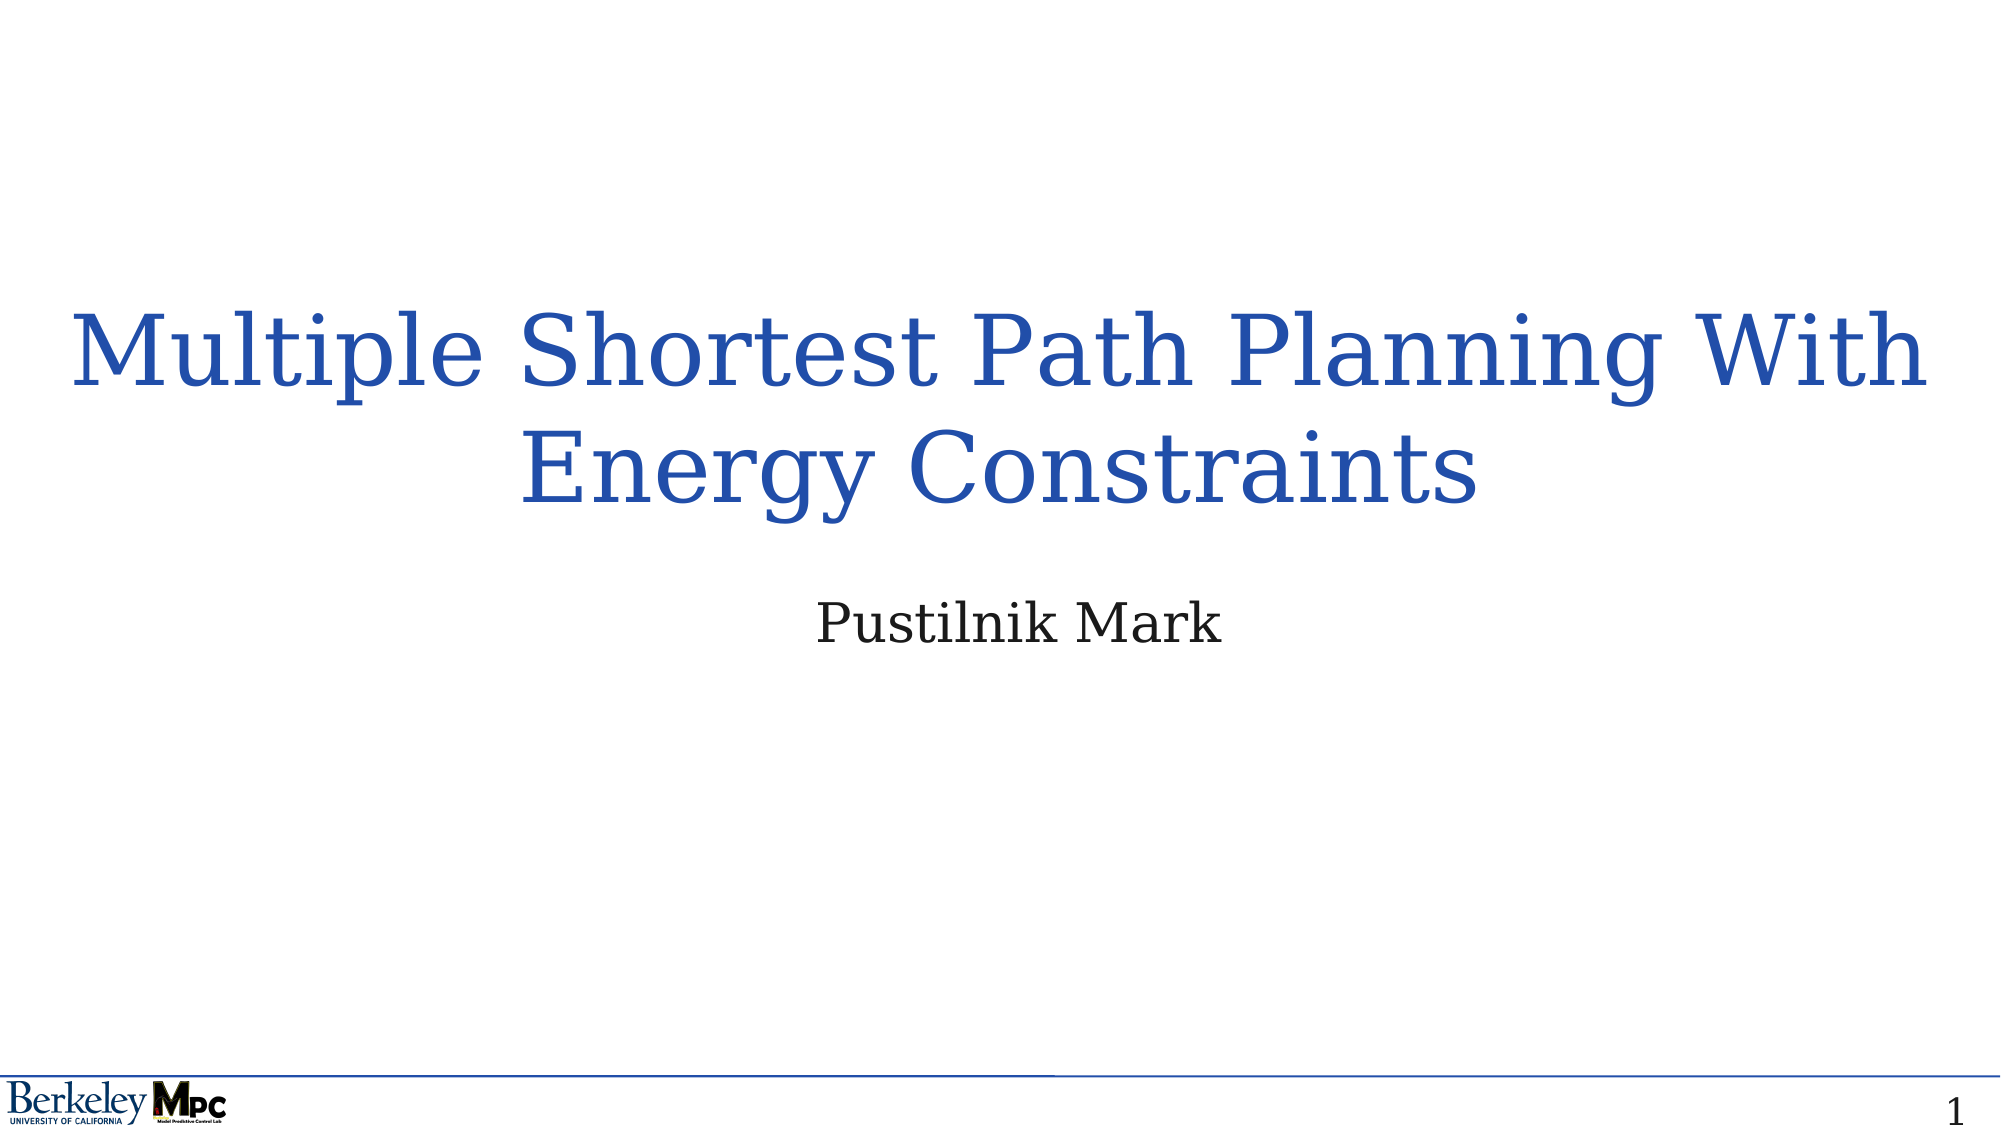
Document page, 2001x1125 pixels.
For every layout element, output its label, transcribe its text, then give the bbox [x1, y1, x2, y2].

list Pustilnik Mark [302, 562, 1698, 679]
picture [0, 1072, 226, 1125]
title Multiple Shortest Path Planning With Energy Constraints [39, 286, 1961, 523]
